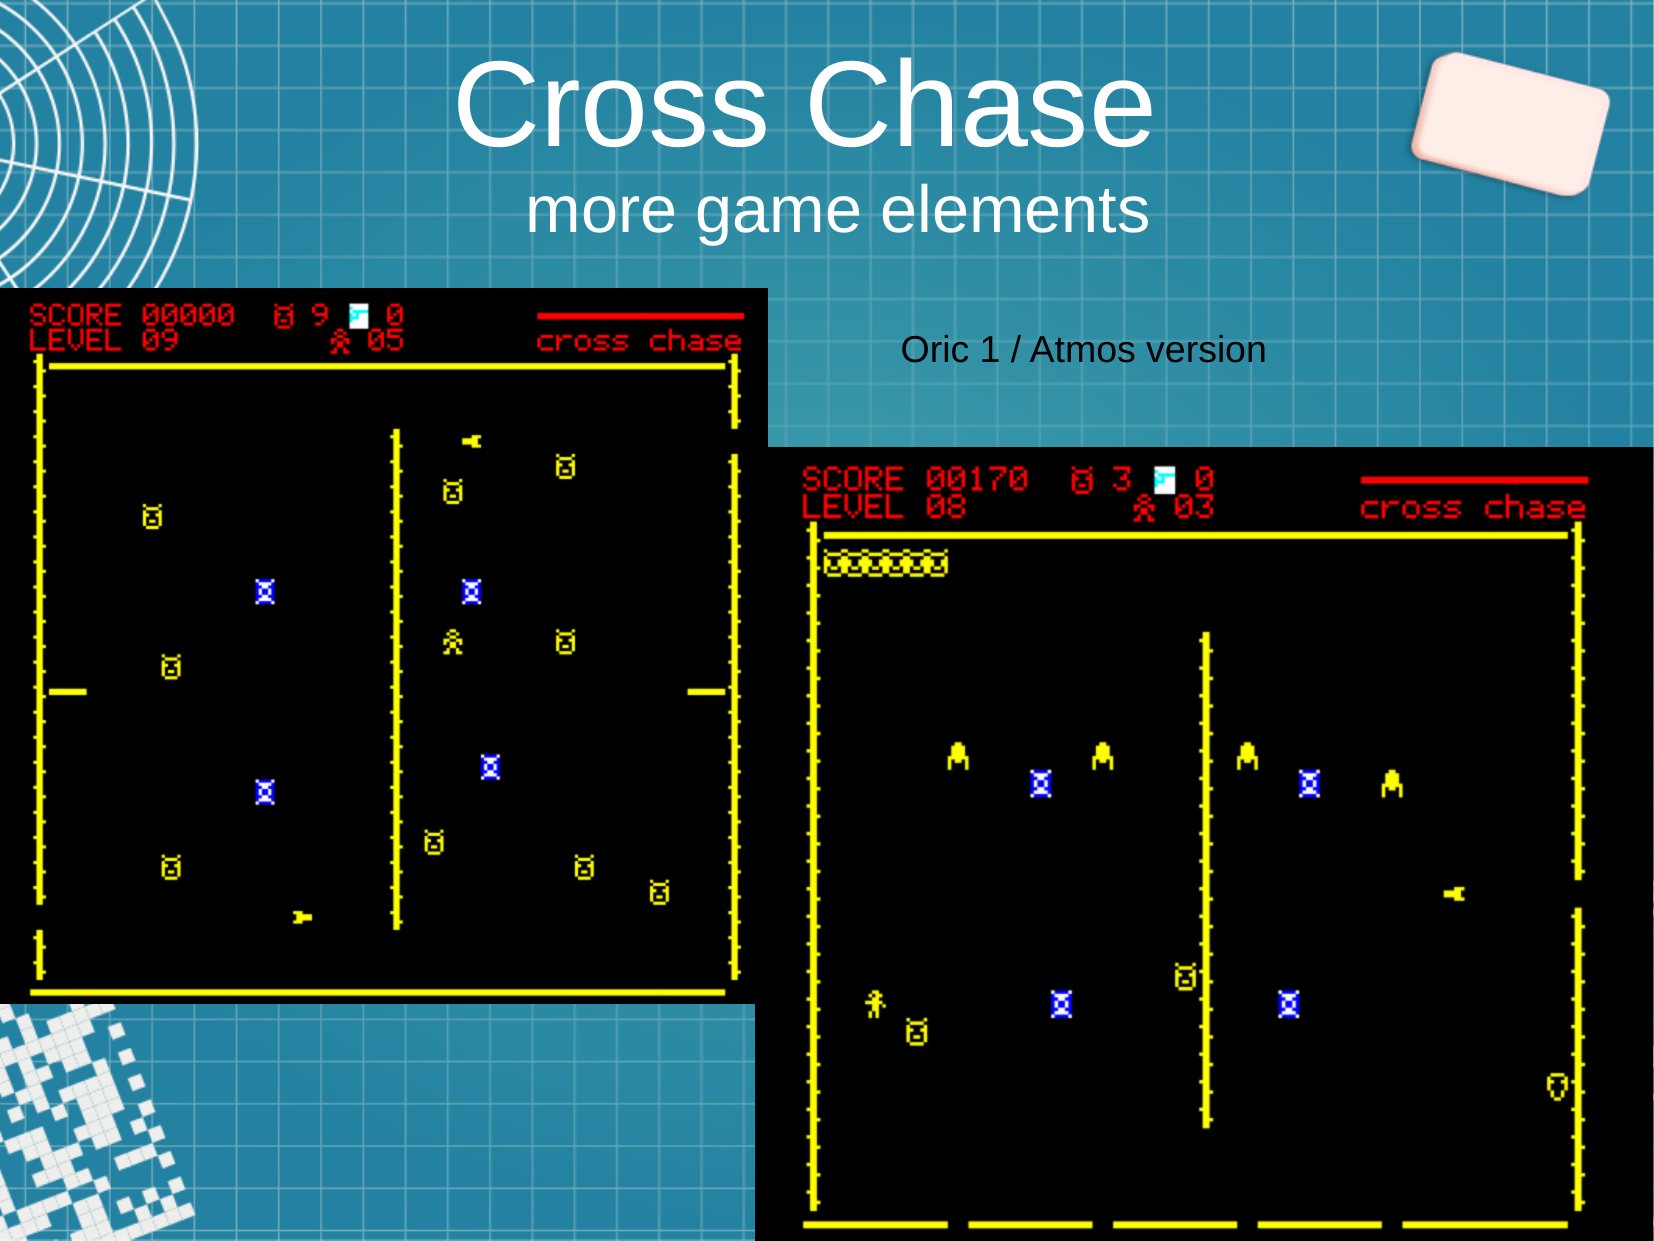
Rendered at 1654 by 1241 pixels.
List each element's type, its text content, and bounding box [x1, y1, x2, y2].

text_box Oric 1 / Atmos version [885, 321, 1501, 378]
picture [0, 0, 1654, 1241]
title Cross Chase more game elements [94, 0, 1583, 284]
